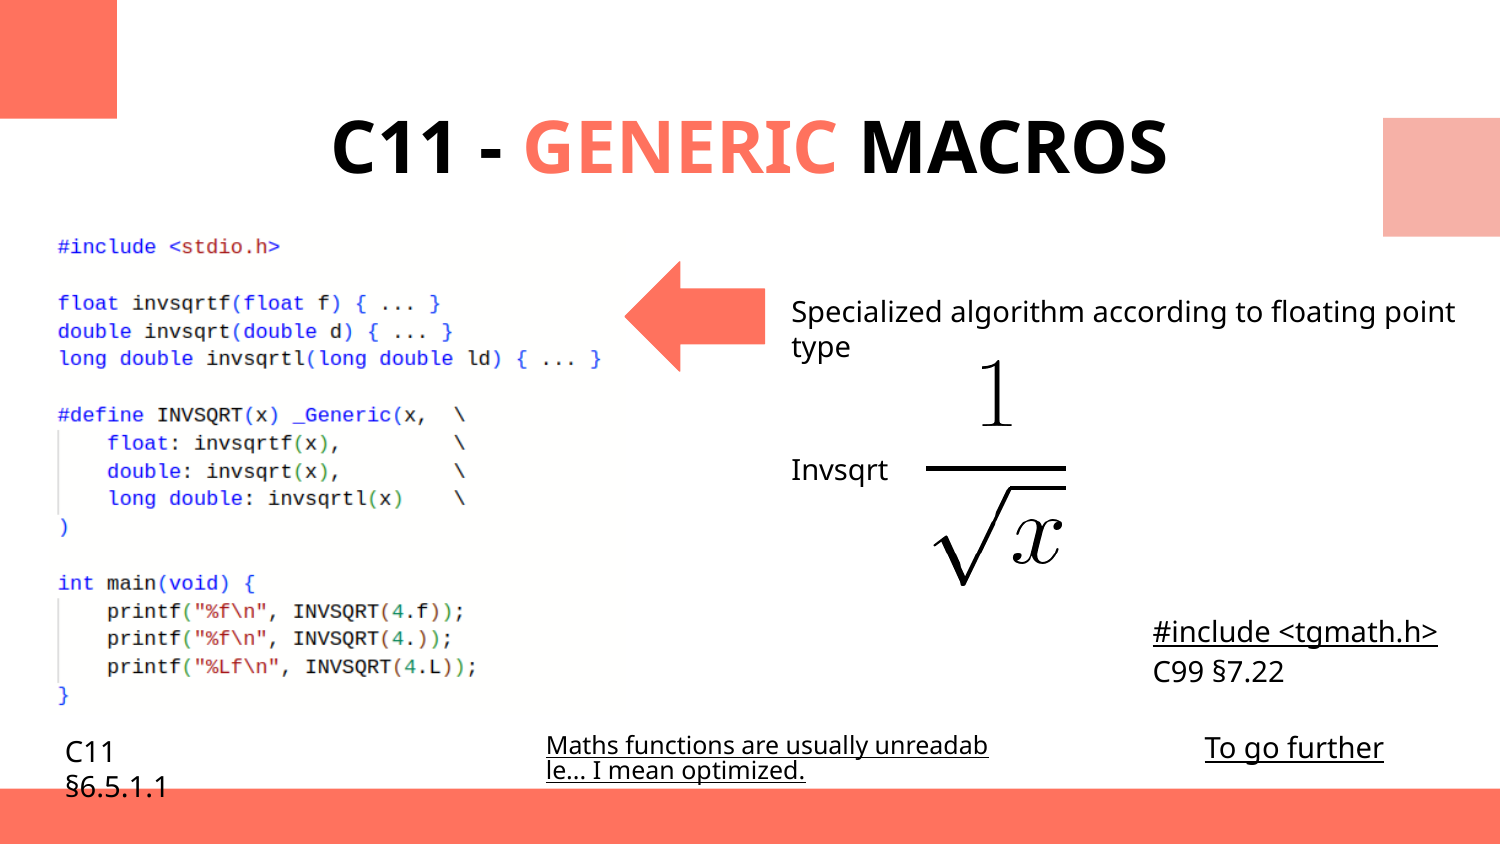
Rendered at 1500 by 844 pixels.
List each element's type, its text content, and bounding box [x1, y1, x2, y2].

text_box Invsqrt [776, 436, 926, 510]
title C11 - GENERIC MACROS [0, 107, 1500, 181]
text_box Maths functions are usually unreadable... I mean optimized. [530, 714, 1007, 796]
text_box C11 §6.5.1.1 [49, 718, 243, 790]
picture [926, 360, 1066, 586]
text_box [625, 261, 765, 371]
text_box To go further [1189, 714, 1500, 788]
picture [49, 230, 626, 715]
text_box Specialized algorithm according to floating point type [776, 278, 1497, 359]
text_box #include <tgmath.h> C99 §7.22 [1137, 598, 1497, 696]
